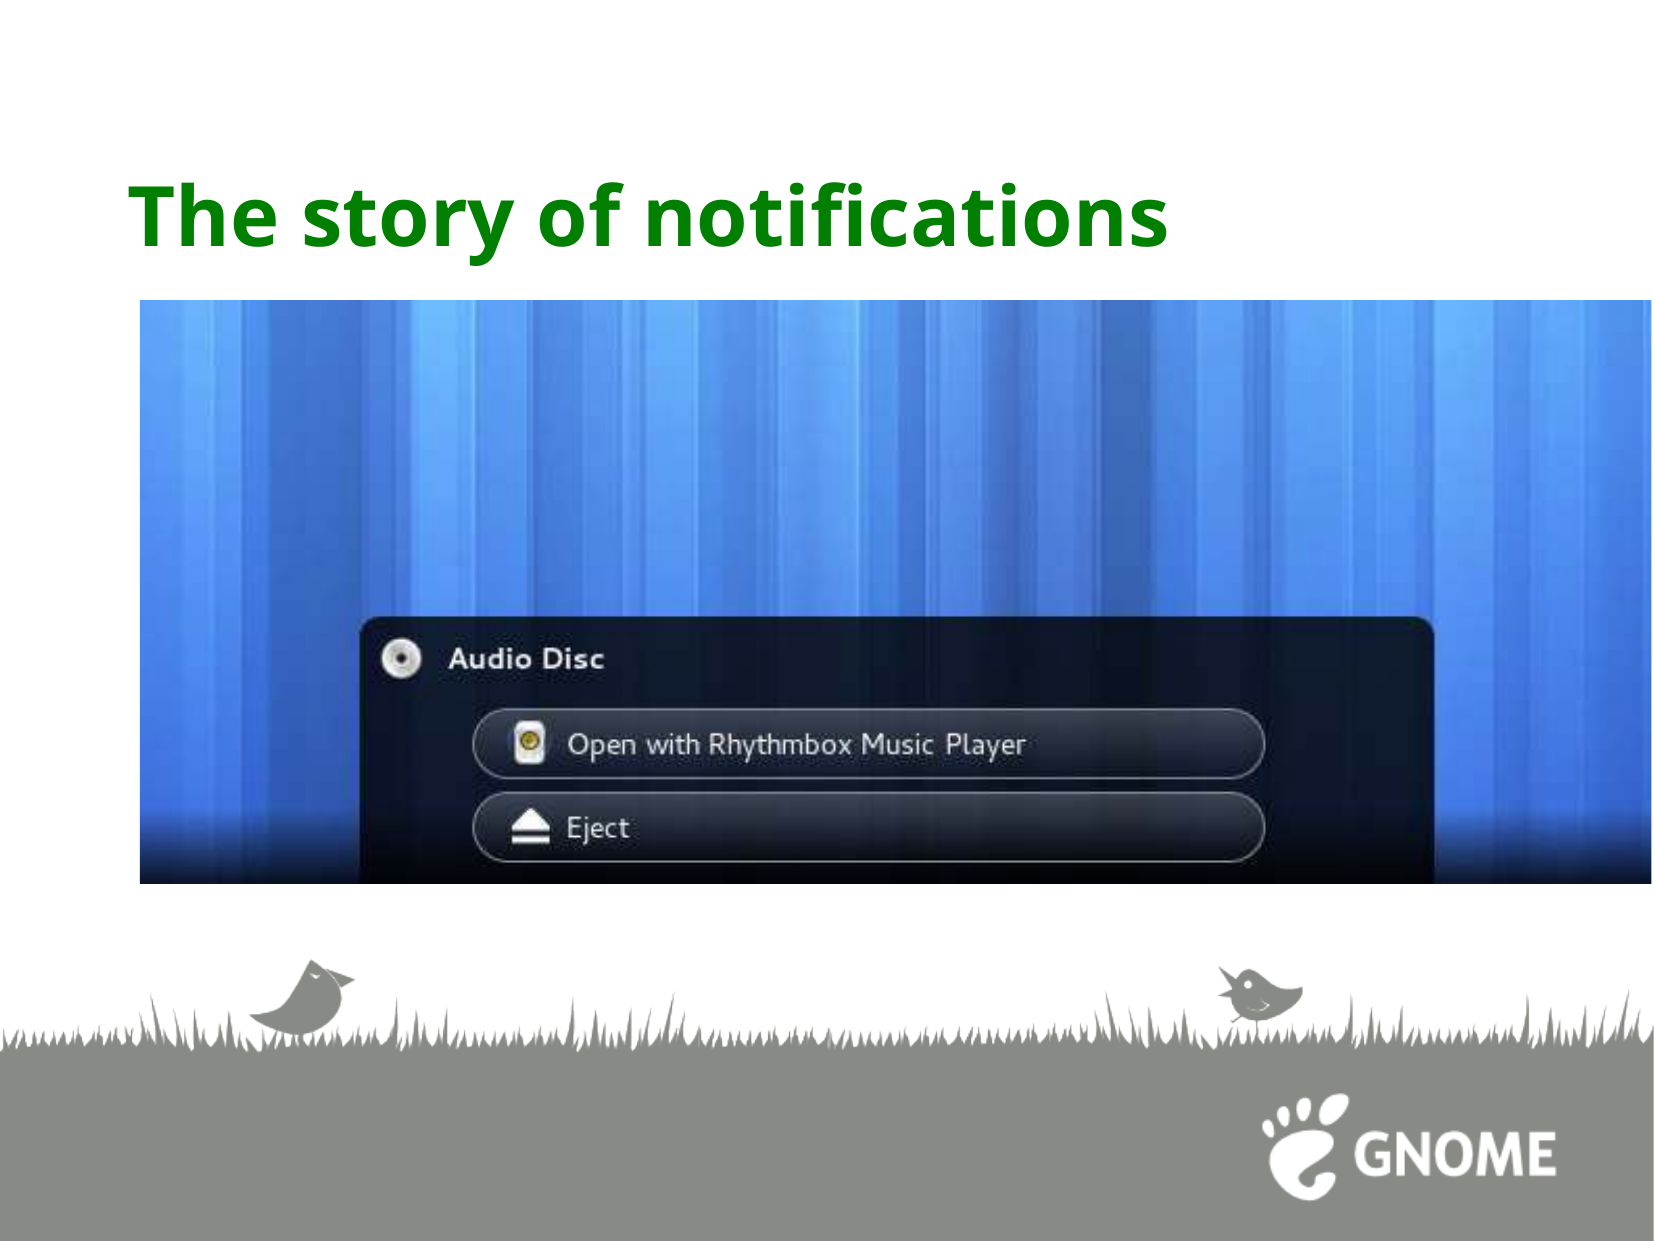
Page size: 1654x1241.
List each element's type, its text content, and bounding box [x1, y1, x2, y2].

picture [0, 0, 1654, 1241]
text_box [140, 300, 1651, 884]
title The story of notifications [125, 162, 1529, 264]
